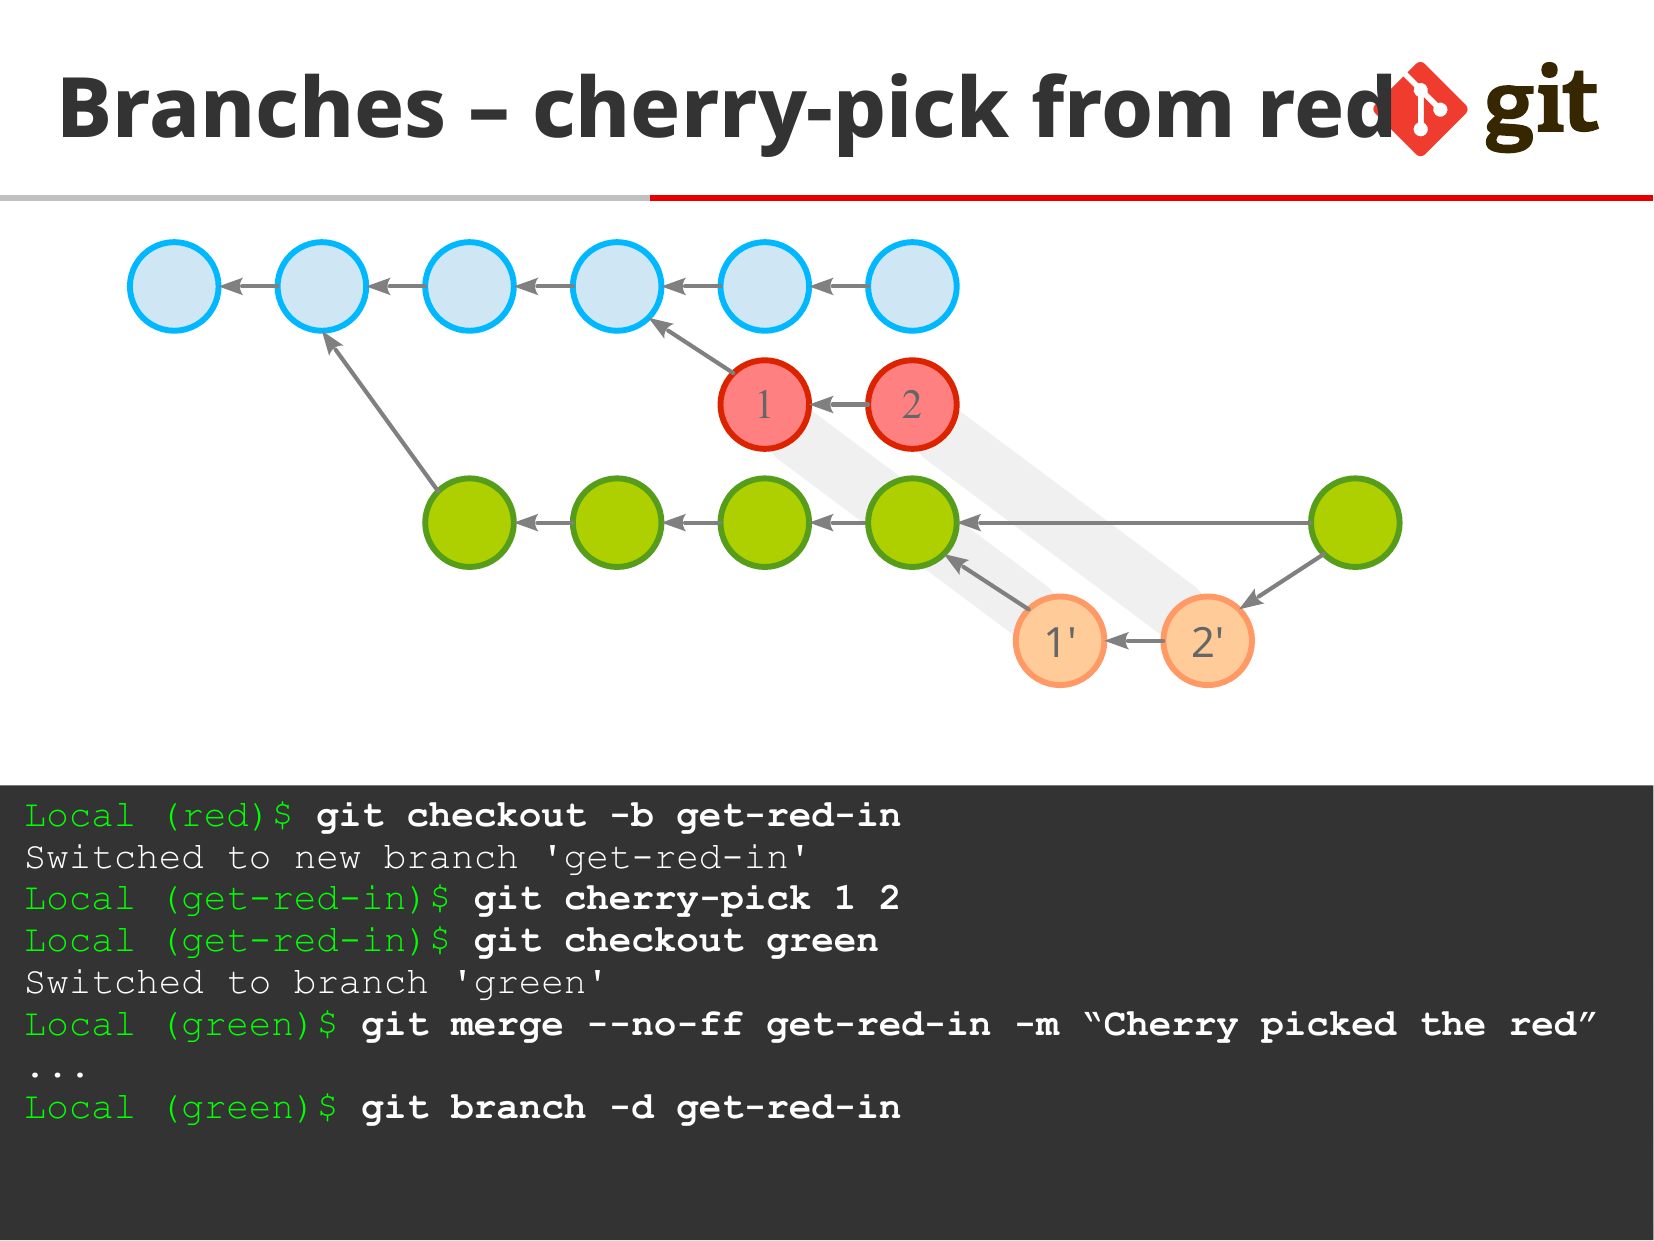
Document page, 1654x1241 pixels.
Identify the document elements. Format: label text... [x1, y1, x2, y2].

text_box [425, 478, 514, 567]
text_box 2' [1163, 596, 1253, 686]
text_box 1 [720, 360, 810, 449]
text_box [425, 242, 514, 331]
text_box Local (red)$ git checkout -b get-red-in Switched to new branch 'get-red-in' Local (get-red-in)$ git cherry-pick 1 2 Local (get-red-in)$ git checkout green Switched to branch 'green' Local (green)$ git merge --no-ff get-red-in -m “Cherry picked the red” ... Local (green)$ git branch -d get-red-in [0, 785, 1654, 1241]
text_box [868, 478, 957, 567]
title Branches – cherry-pick from red [56, 36, 1546, 175]
text_box [720, 242, 810, 331]
text_box 2 [868, 360, 957, 449]
text_box [720, 478, 810, 567]
text_box [129, 242, 219, 331]
text_box 1' [1020, 600, 1101, 681]
text_box [1311, 478, 1400, 567]
text_box [572, 478, 662, 567]
text_box [277, 242, 367, 331]
text_box [572, 242, 662, 331]
text_box [868, 242, 957, 331]
